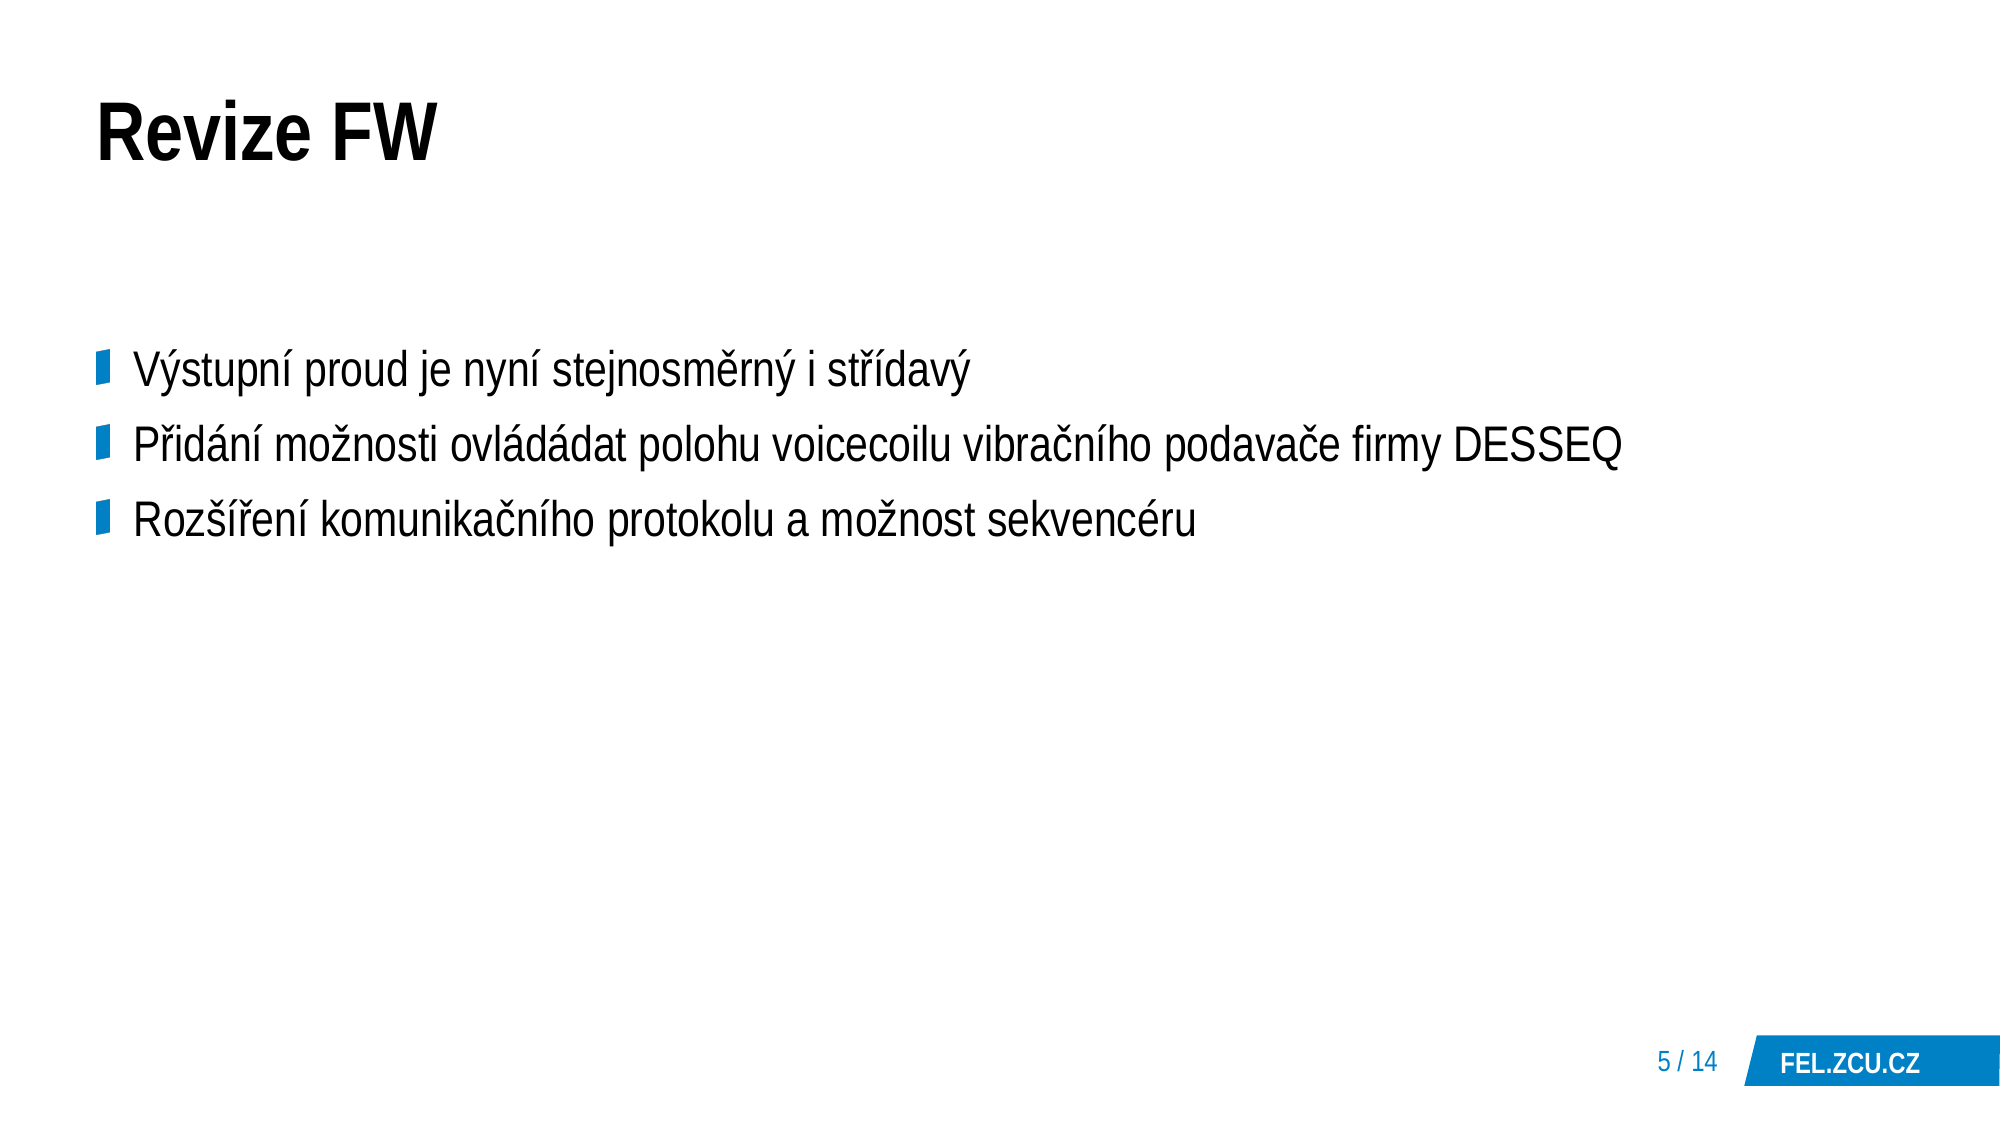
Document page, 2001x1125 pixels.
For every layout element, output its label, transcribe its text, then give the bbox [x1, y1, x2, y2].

list Výstupní proud je nyní stejnosměrný i střídavý Přidání možnosti ovládádat polohu voicecoilu vibračního podavače firmy DESSEQ Rozšíření komunikačního protokolu a možnost sekvencéru [81, 335, 1918, 985]
title Revize FW [81, 81, 1918, 299]
slide_number <number> / 14 [1412, 1035, 1733, 1086]
